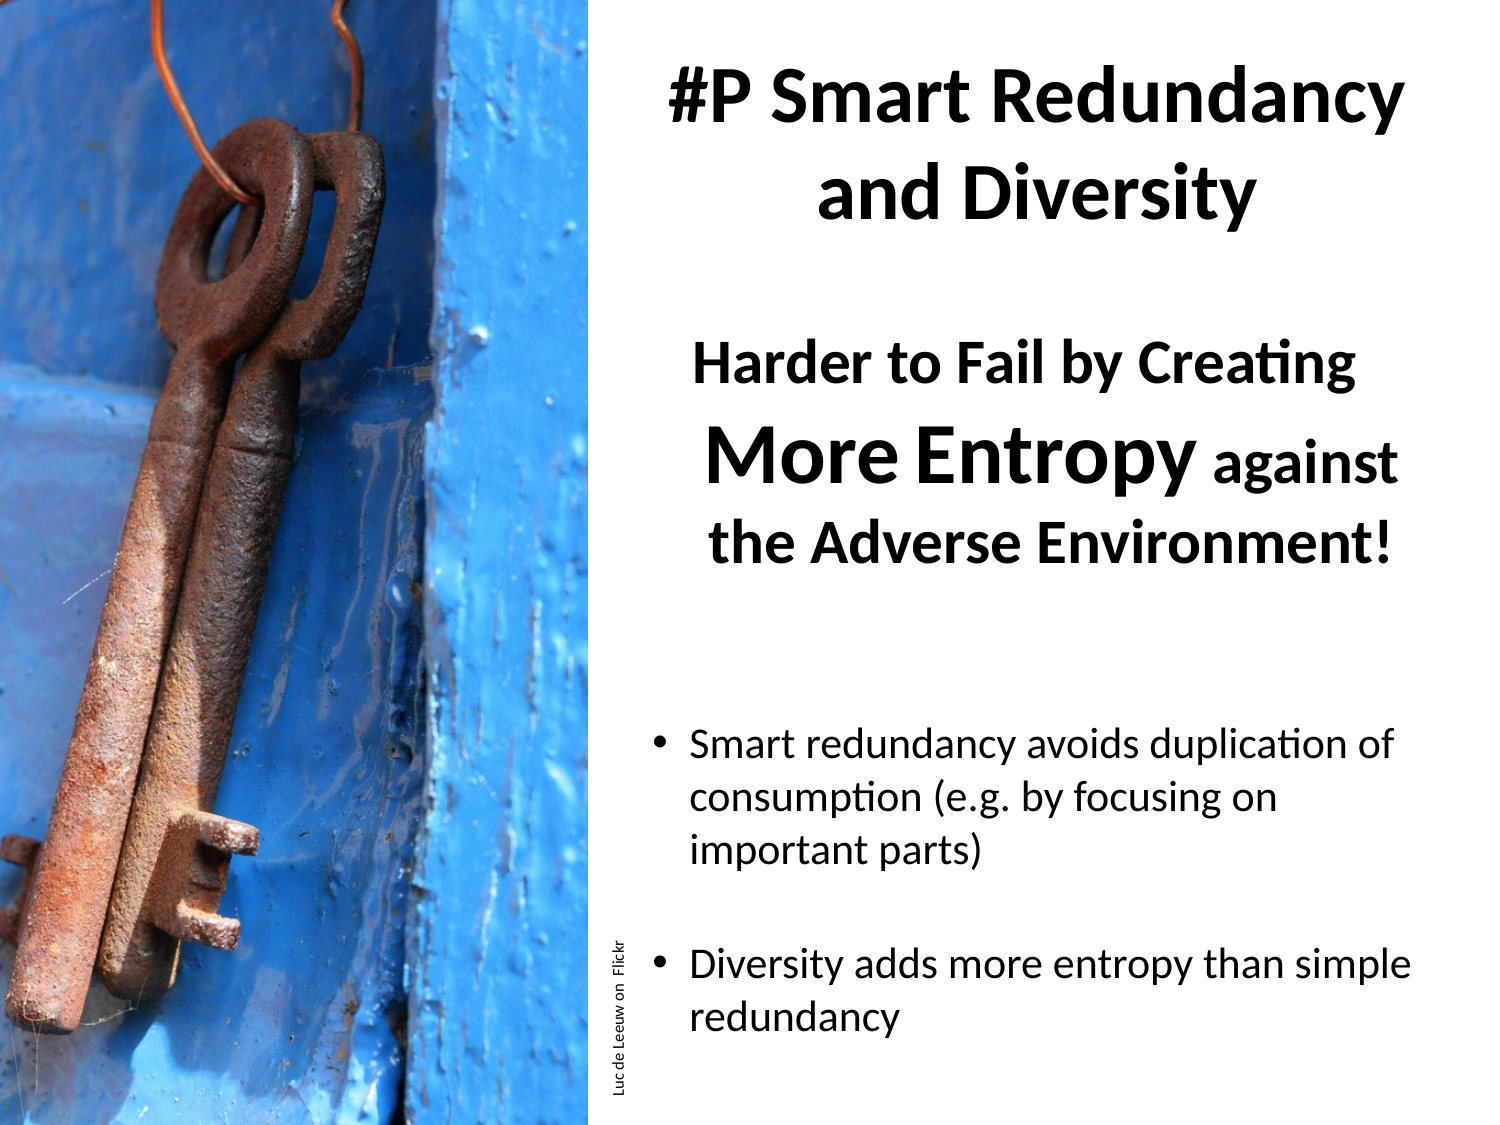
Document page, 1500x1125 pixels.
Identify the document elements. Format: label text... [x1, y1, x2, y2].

title #P Smart Redundancy and Diversity [649, 45, 1425, 233]
text_box Luc de Leeuw on Flickr [599, 925, 635, 1112]
text_box Smart redundancy avoids duplication of consumption (e.g. by focusing on important parts) Diversity adds more entropy than simple redundancy [637, 707, 1450, 1050]
picture [0, 0, 588, 1125]
list Harder to Fail by Creating More Entropy against the Adverse Environment! [624, 312, 1425, 588]
